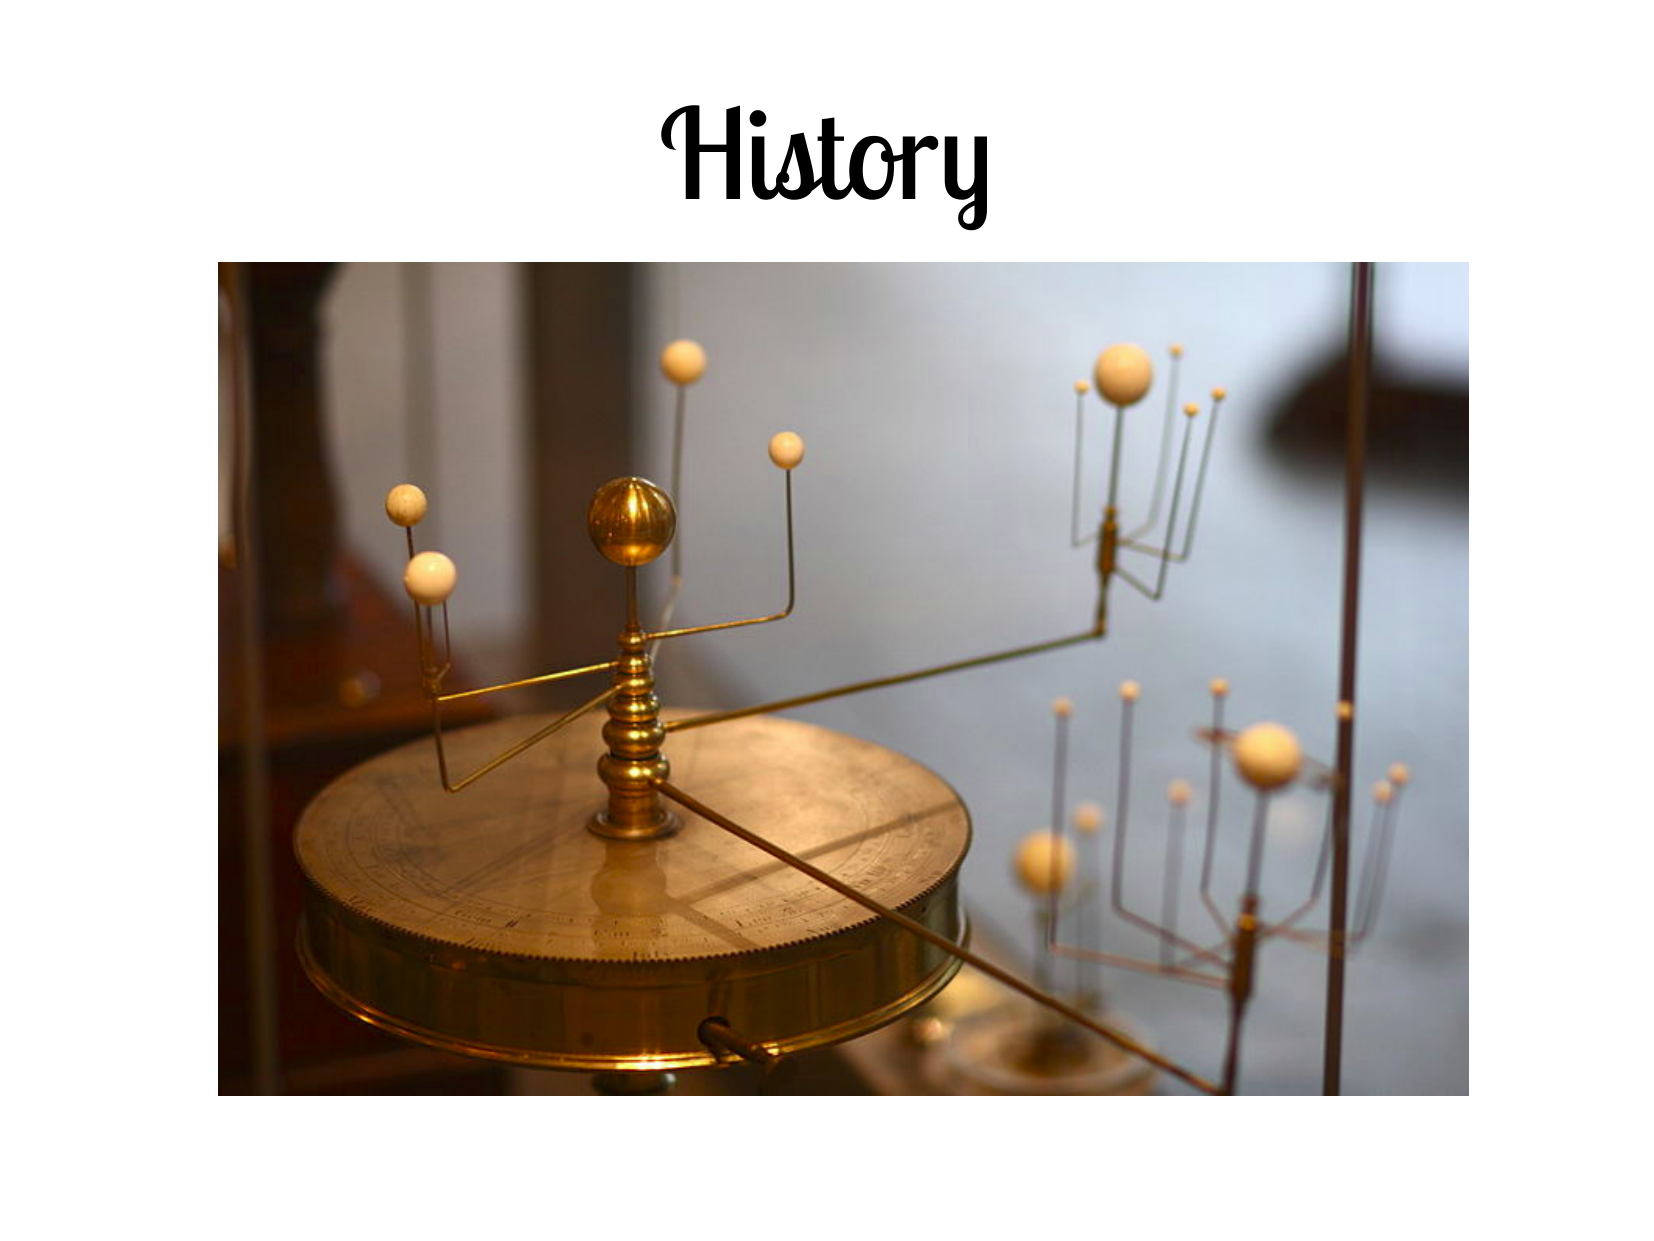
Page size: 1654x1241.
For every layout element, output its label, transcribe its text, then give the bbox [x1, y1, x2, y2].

picture [218, 262, 1469, 1096]
title History [82, 49, 1571, 257]
